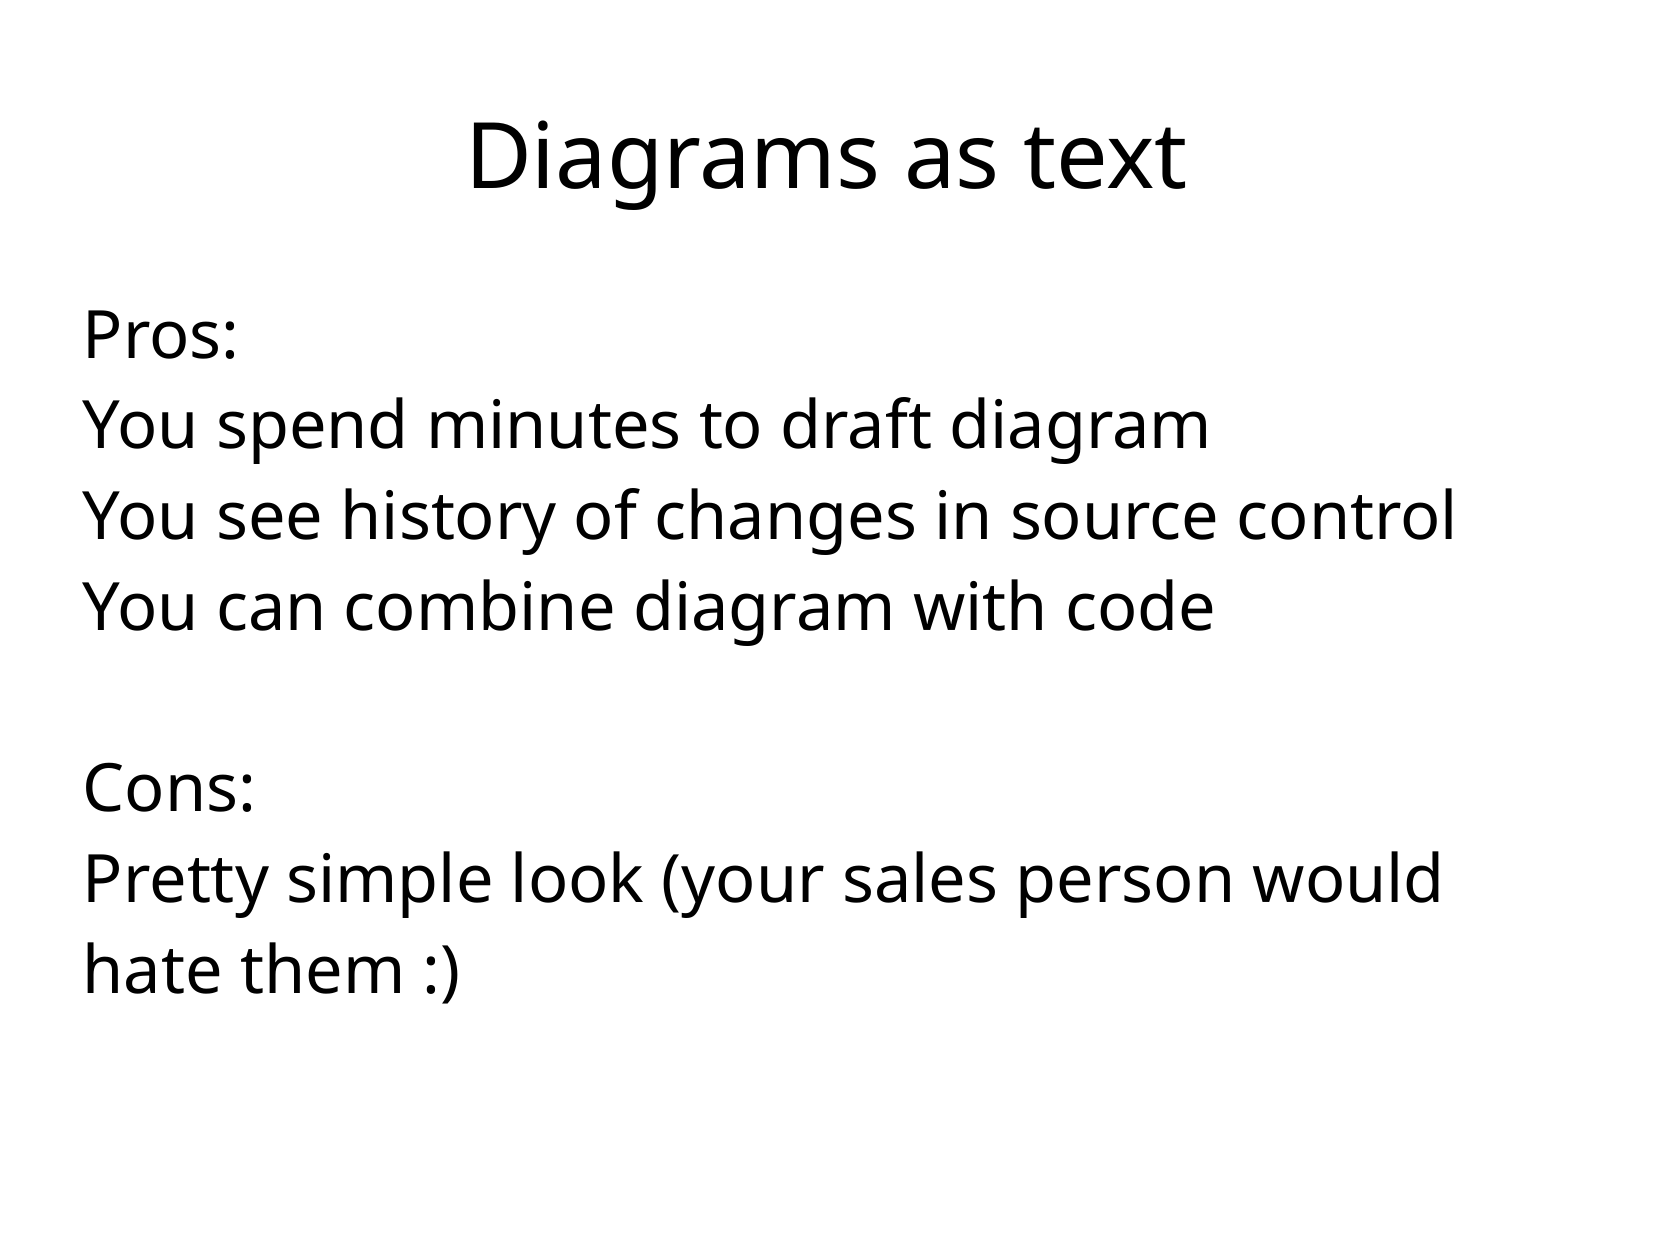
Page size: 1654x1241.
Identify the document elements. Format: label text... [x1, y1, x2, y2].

subtitle Pros: You spend minutes to draft diagram You see history of changes in source control You can combine diagram with code Cons: Pretty simple look (your sales person would hate them :) [82, 290, 1571, 1010]
title Diagrams as text [82, 49, 1571, 257]
